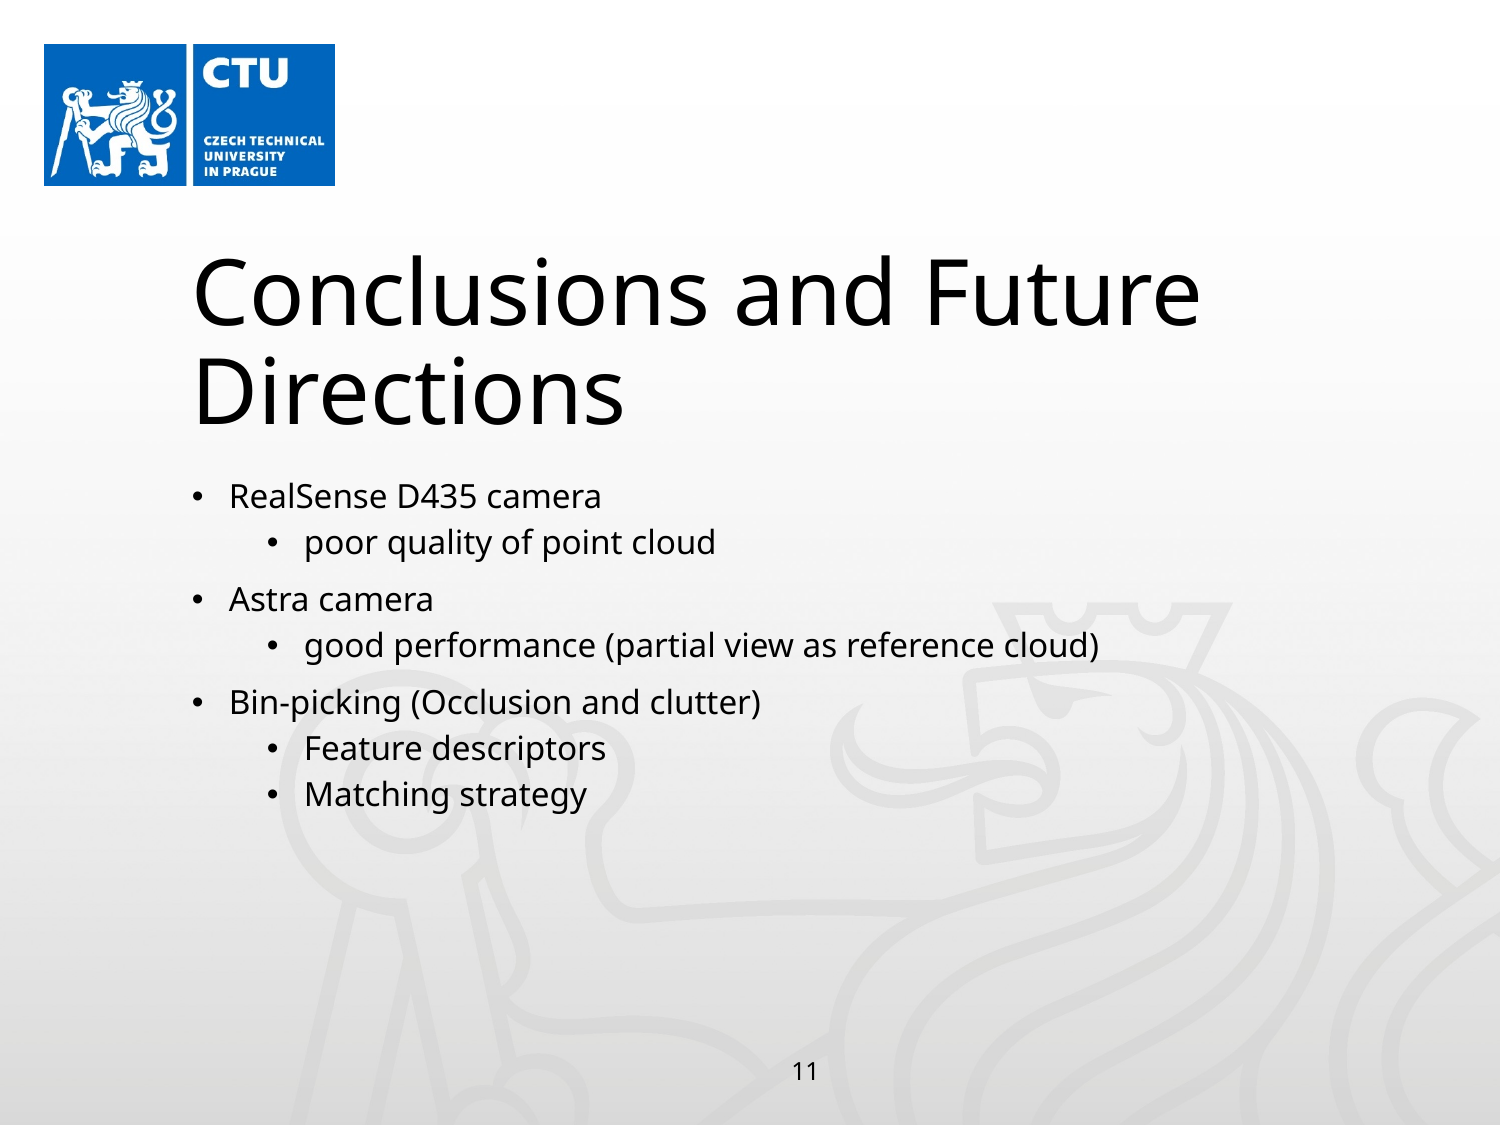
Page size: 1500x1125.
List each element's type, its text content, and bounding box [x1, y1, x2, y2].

title Conclusions and Future Directions [177, 232, 1456, 458]
list RealSense D435 camera poor quality of point cloud Astra camera good performance (partial view as reference cloud) Bin-picking (Occlusion and clutter) Feature descriptors Matching strategy [177, 472, 1456, 1081]
title 11 [776, 1050, 841, 1096]
picture [0, 0, 1500, 1125]
